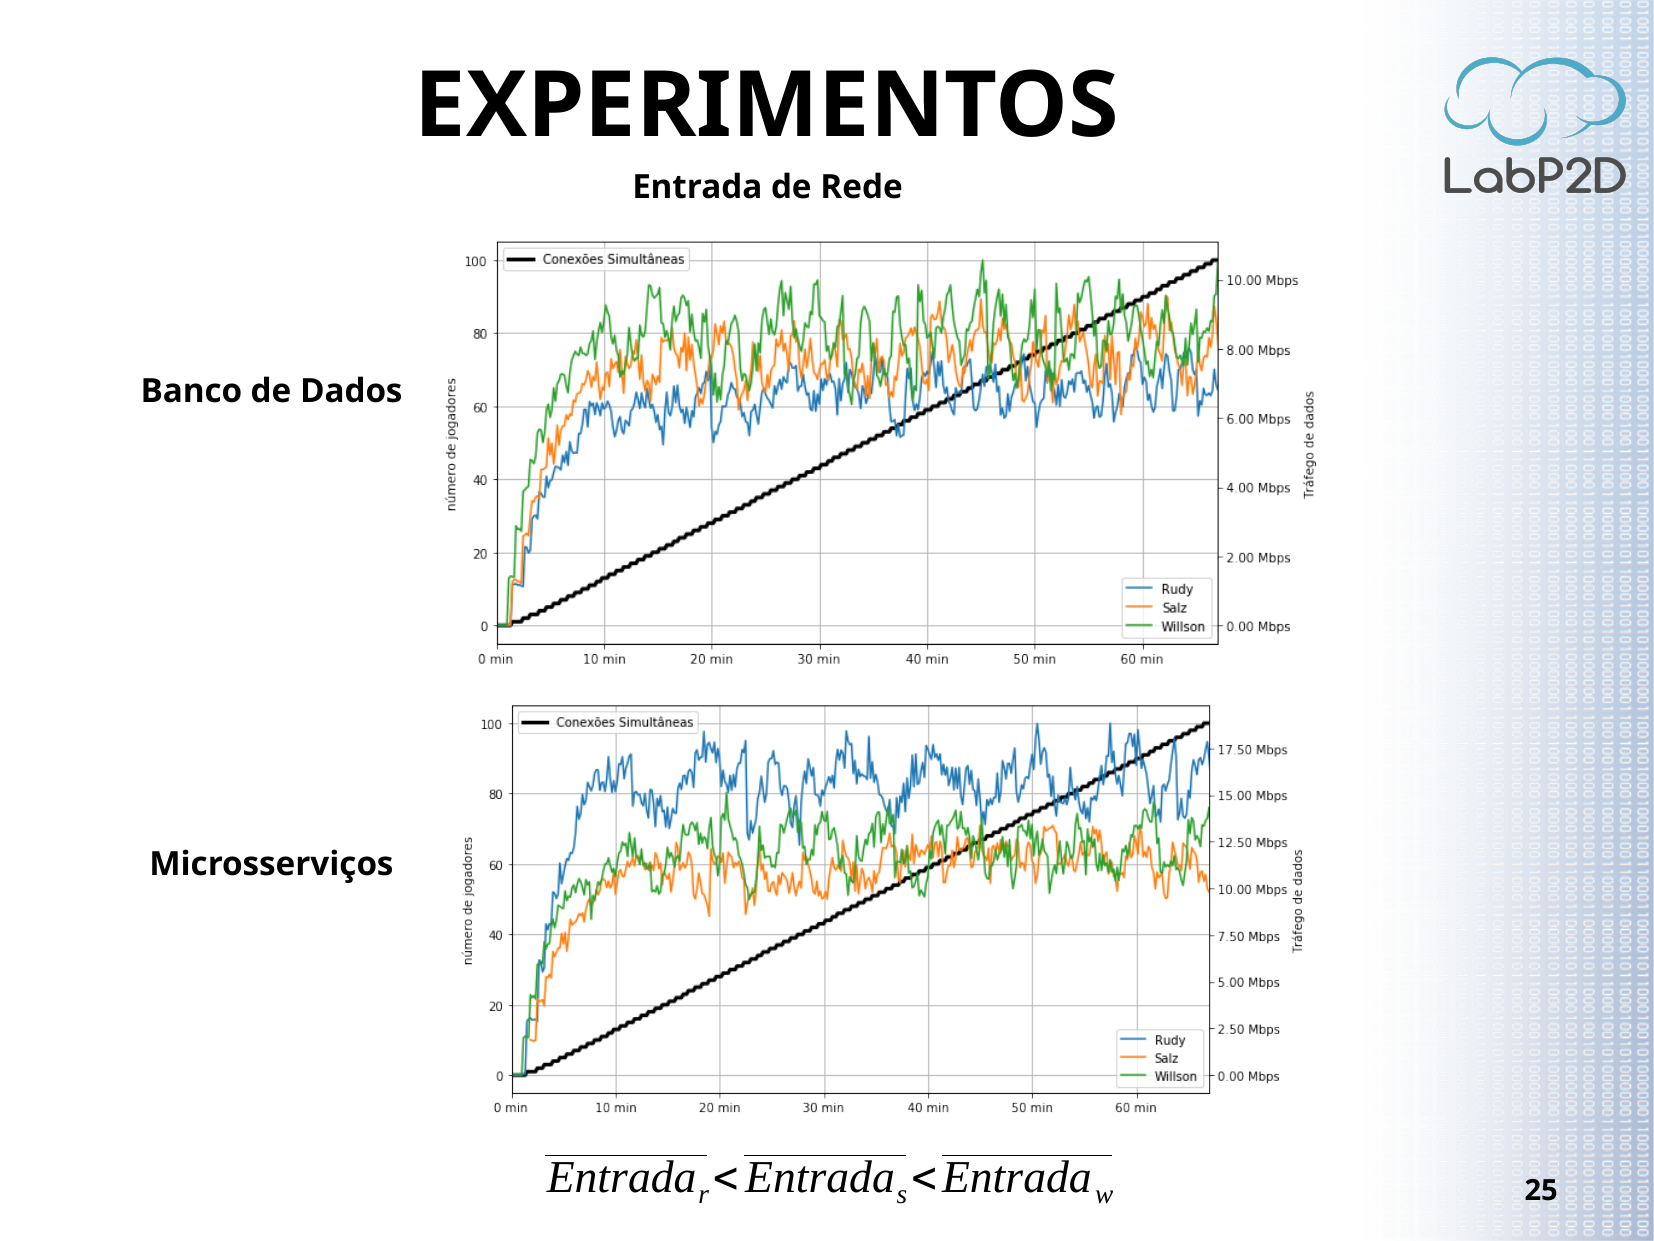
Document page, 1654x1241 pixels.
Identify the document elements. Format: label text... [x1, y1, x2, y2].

text_box Microsserviços [0, 832, 556, 886]
picture [437, 234, 1325, 674]
picture [1360, 1, 1654, 1240]
title EXPERIMENTOS Entrada de Rede [82, 19, 1453, 227]
chart [537, 1151, 1121, 1209]
text_box Banco de Dados [0, 360, 556, 414]
picture [454, 698, 1313, 1123]
